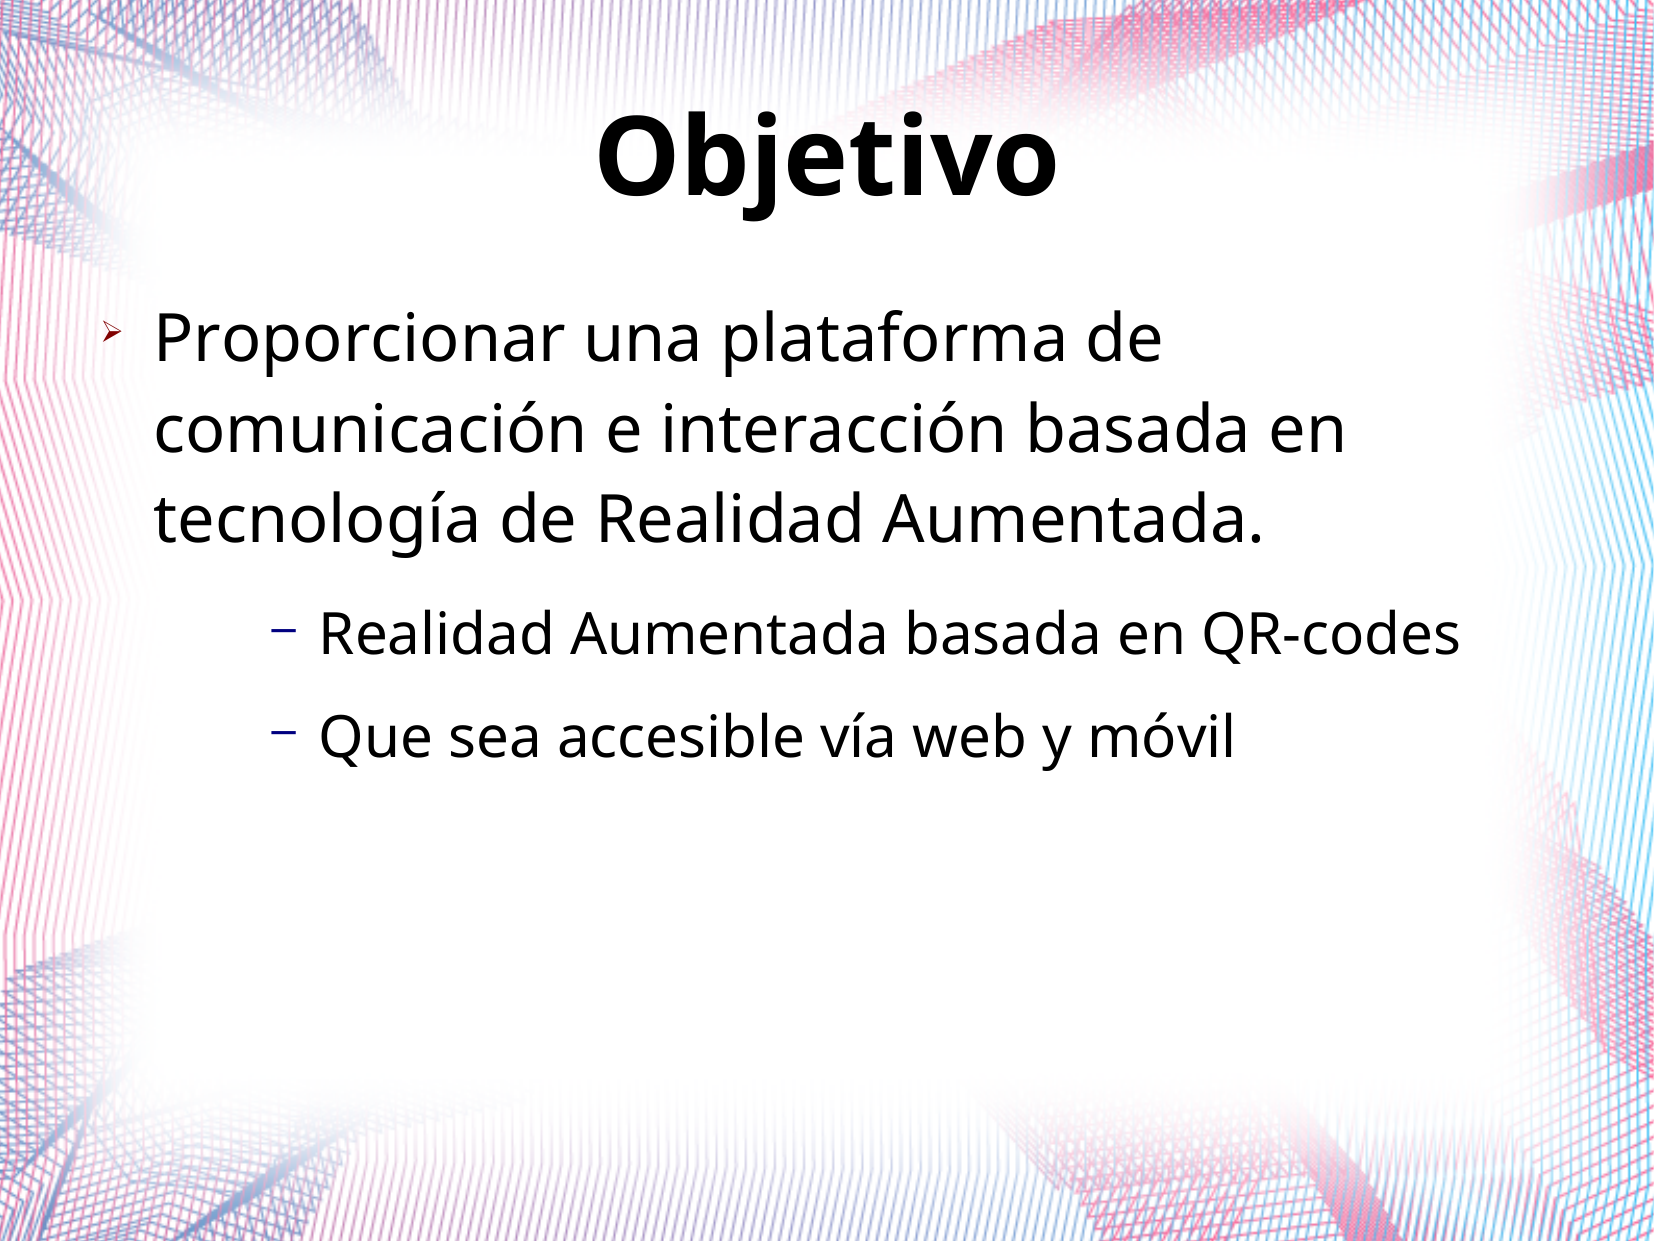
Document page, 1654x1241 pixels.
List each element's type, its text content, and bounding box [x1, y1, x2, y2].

title Objetivo [82, 49, 1571, 257]
picture [0, 0, 1654, 1241]
list Proporcionar una plataforma de comunicación e interacción basada en tecnología de Realidad Aumentada. Realidad Aumentada basada en QR-codes Que sea accesible vía web y móvil [82, 290, 1571, 1010]
